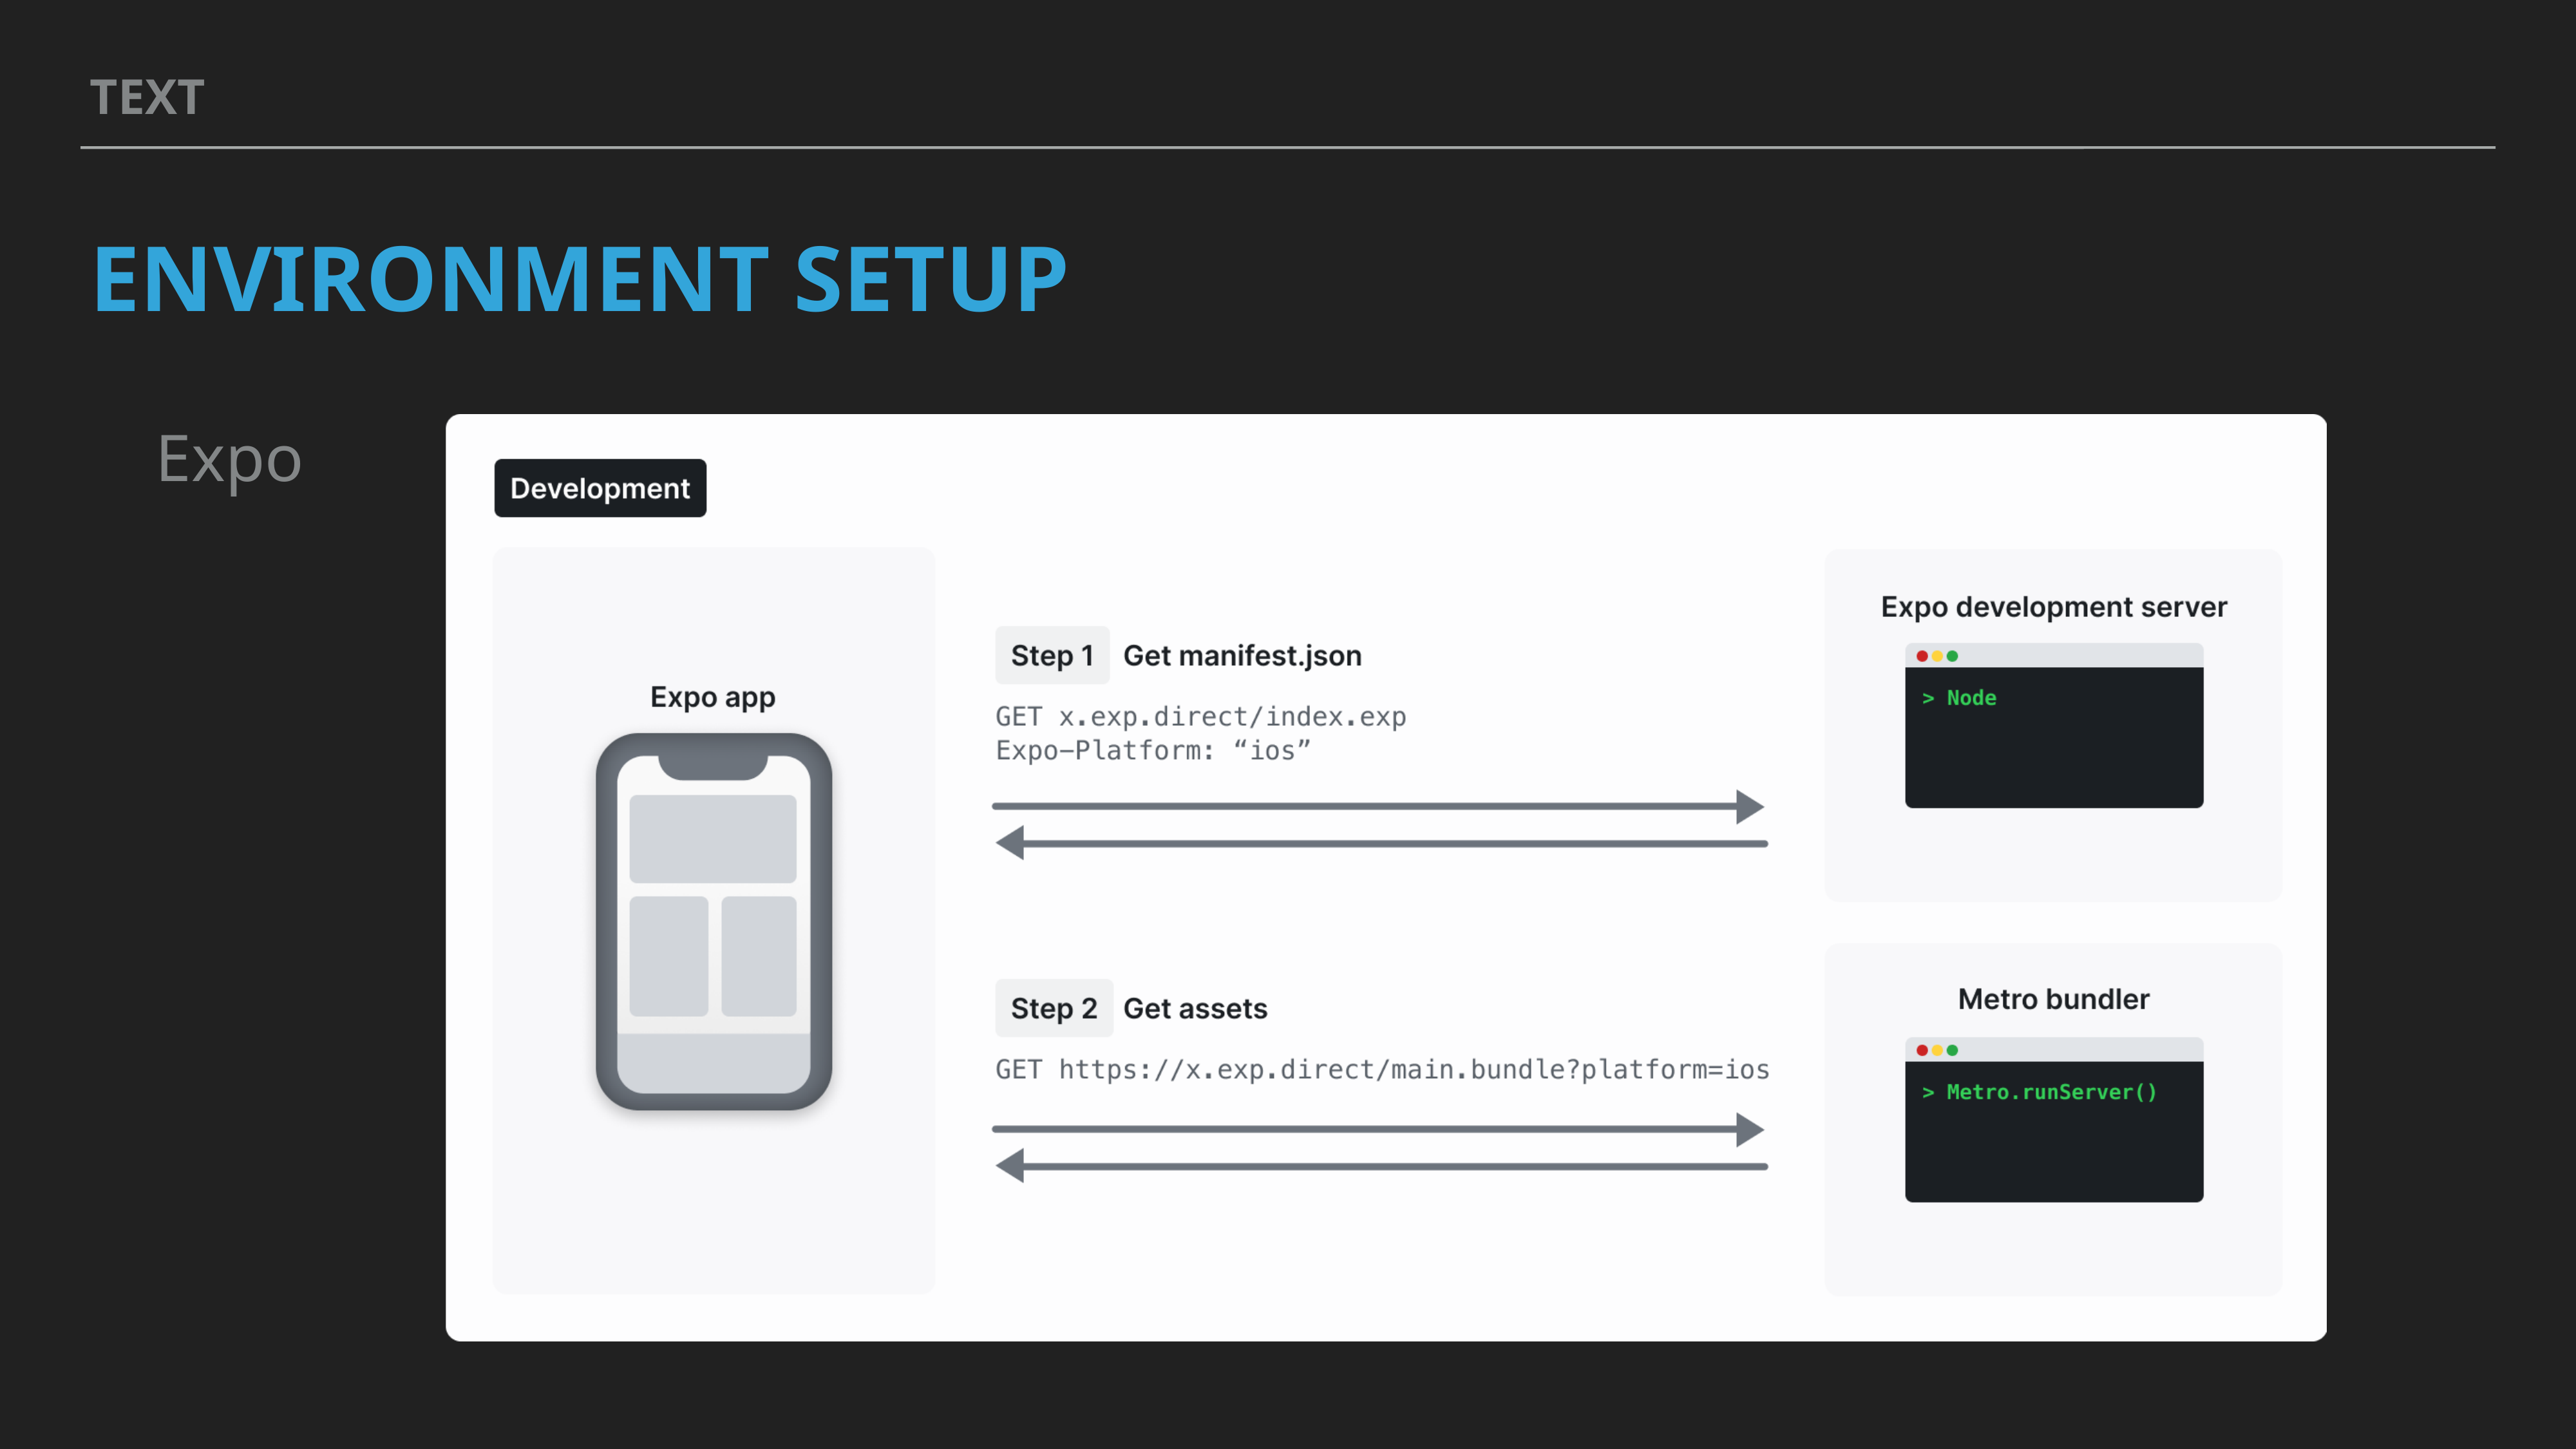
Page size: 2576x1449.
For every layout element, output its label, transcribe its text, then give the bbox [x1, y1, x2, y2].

picture [445, 414, 2327, 1341]
text_box Expo [80, 408, 2496, 1315]
text_box Environment Setup [80, 228, 2496, 336]
